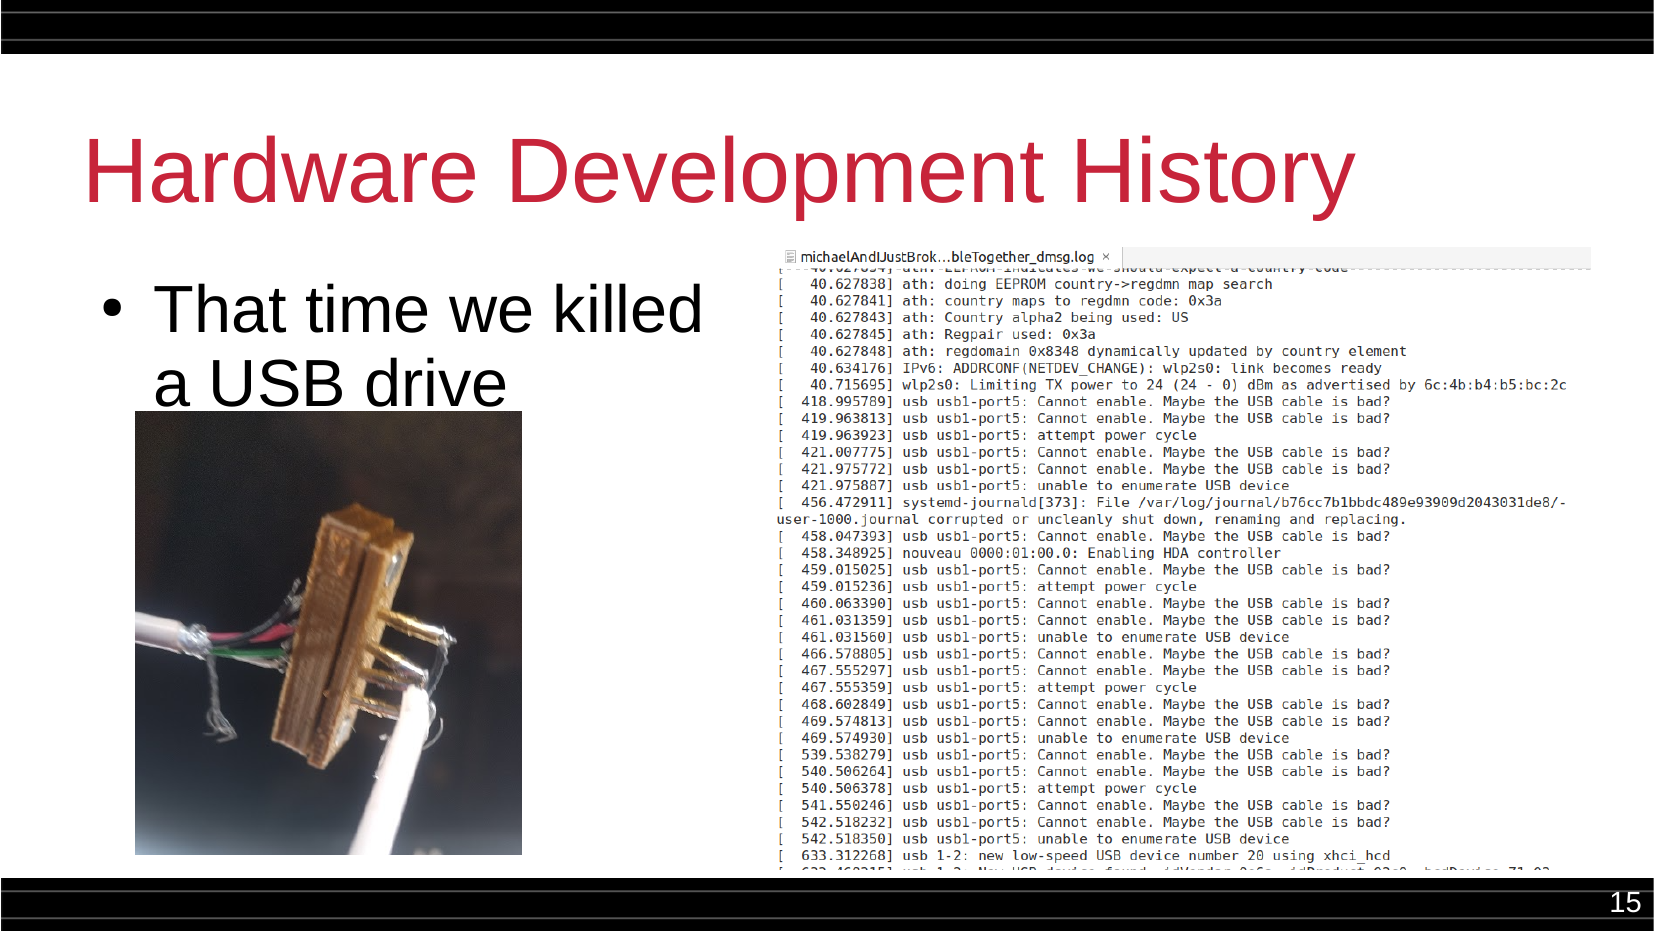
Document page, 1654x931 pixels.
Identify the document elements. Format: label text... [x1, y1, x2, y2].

picture [135, 411, 522, 856]
title Hardware Development History [82, 92, 1571, 249]
picture [1, 0, 1654, 54]
picture [1, 878, 1654, 931]
picture [775, 247, 1591, 871]
list That time we killed a USB drive [82, 271, 751, 758]
